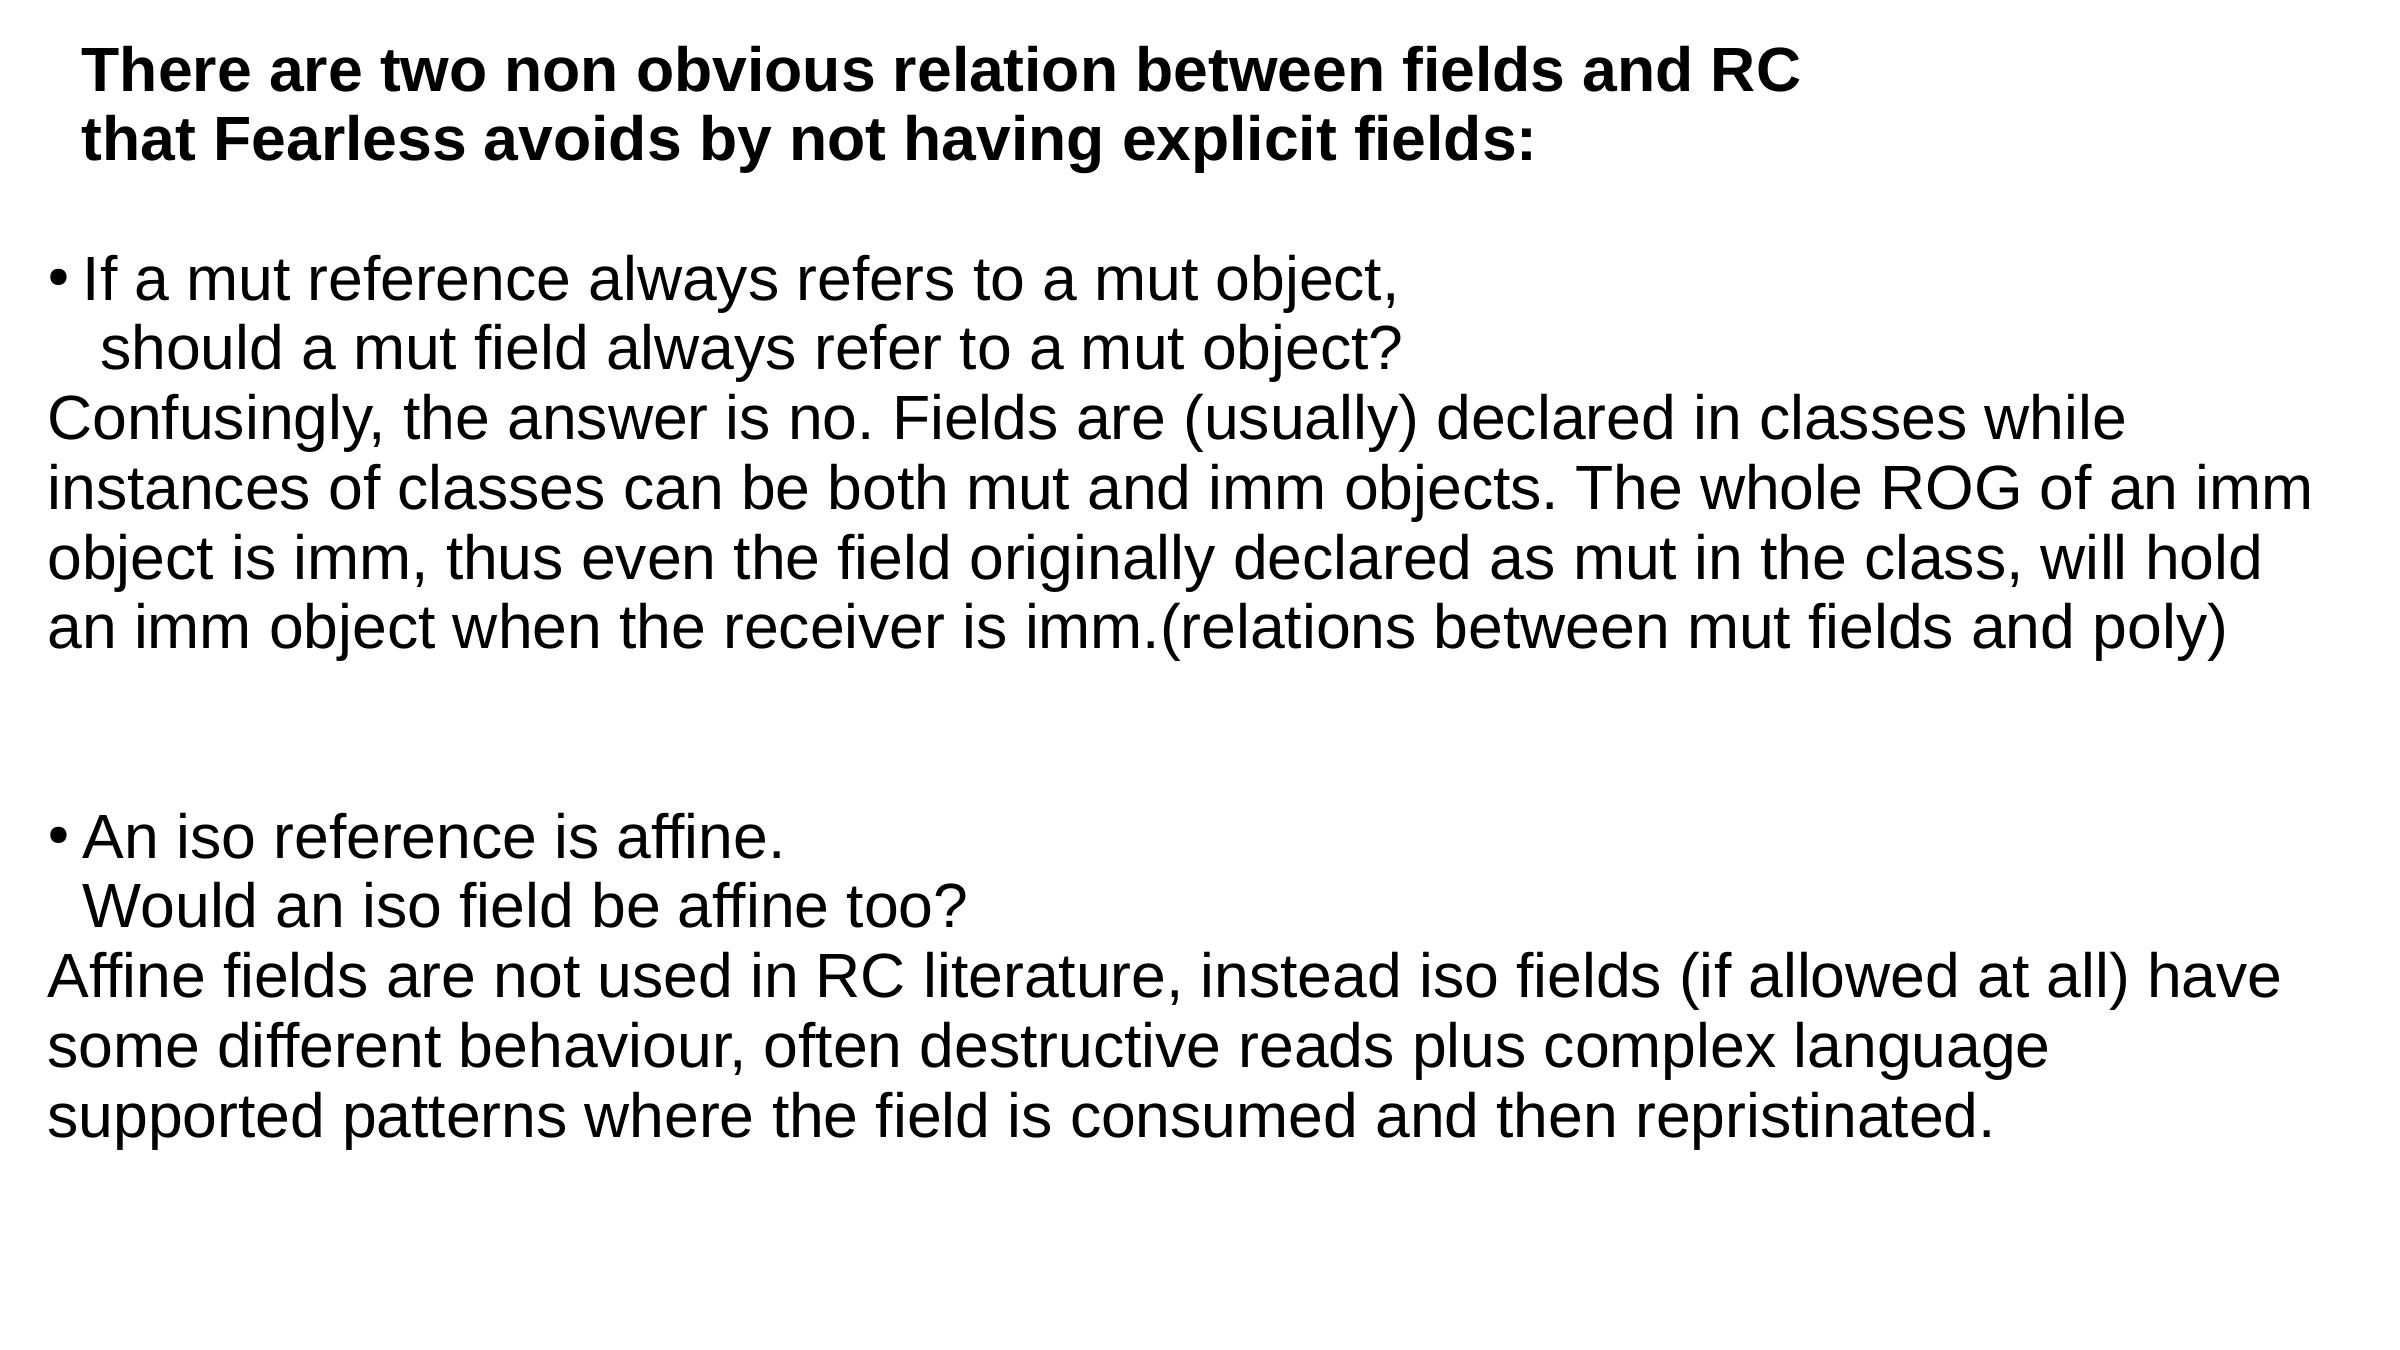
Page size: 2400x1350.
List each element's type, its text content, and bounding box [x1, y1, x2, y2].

text_box There are two non obvious relation between fields and RC that Fearless avoids by not having explicit fields: If a mut reference always refers to a mut object, should a mut field always refer to a mut object? Confusingly, the answer is no. Fields are (usually) declared in classes while instances of classes can be both mut and imm objects. The whole ROG of an imm object is imm, thus even the field originally declared as mut in the class, will hold an imm object when the receiver is imm.(relations between mut fields and poly) An iso reference is affine. Would an iso field be affine too? Affine fields are not used in RC literature, instead iso fields (if allowed at all) have some different behaviour, often destructive reads plus complex language supported patterns where the field is consumed and then repristinated. [32, 27, 2358, 1321]
